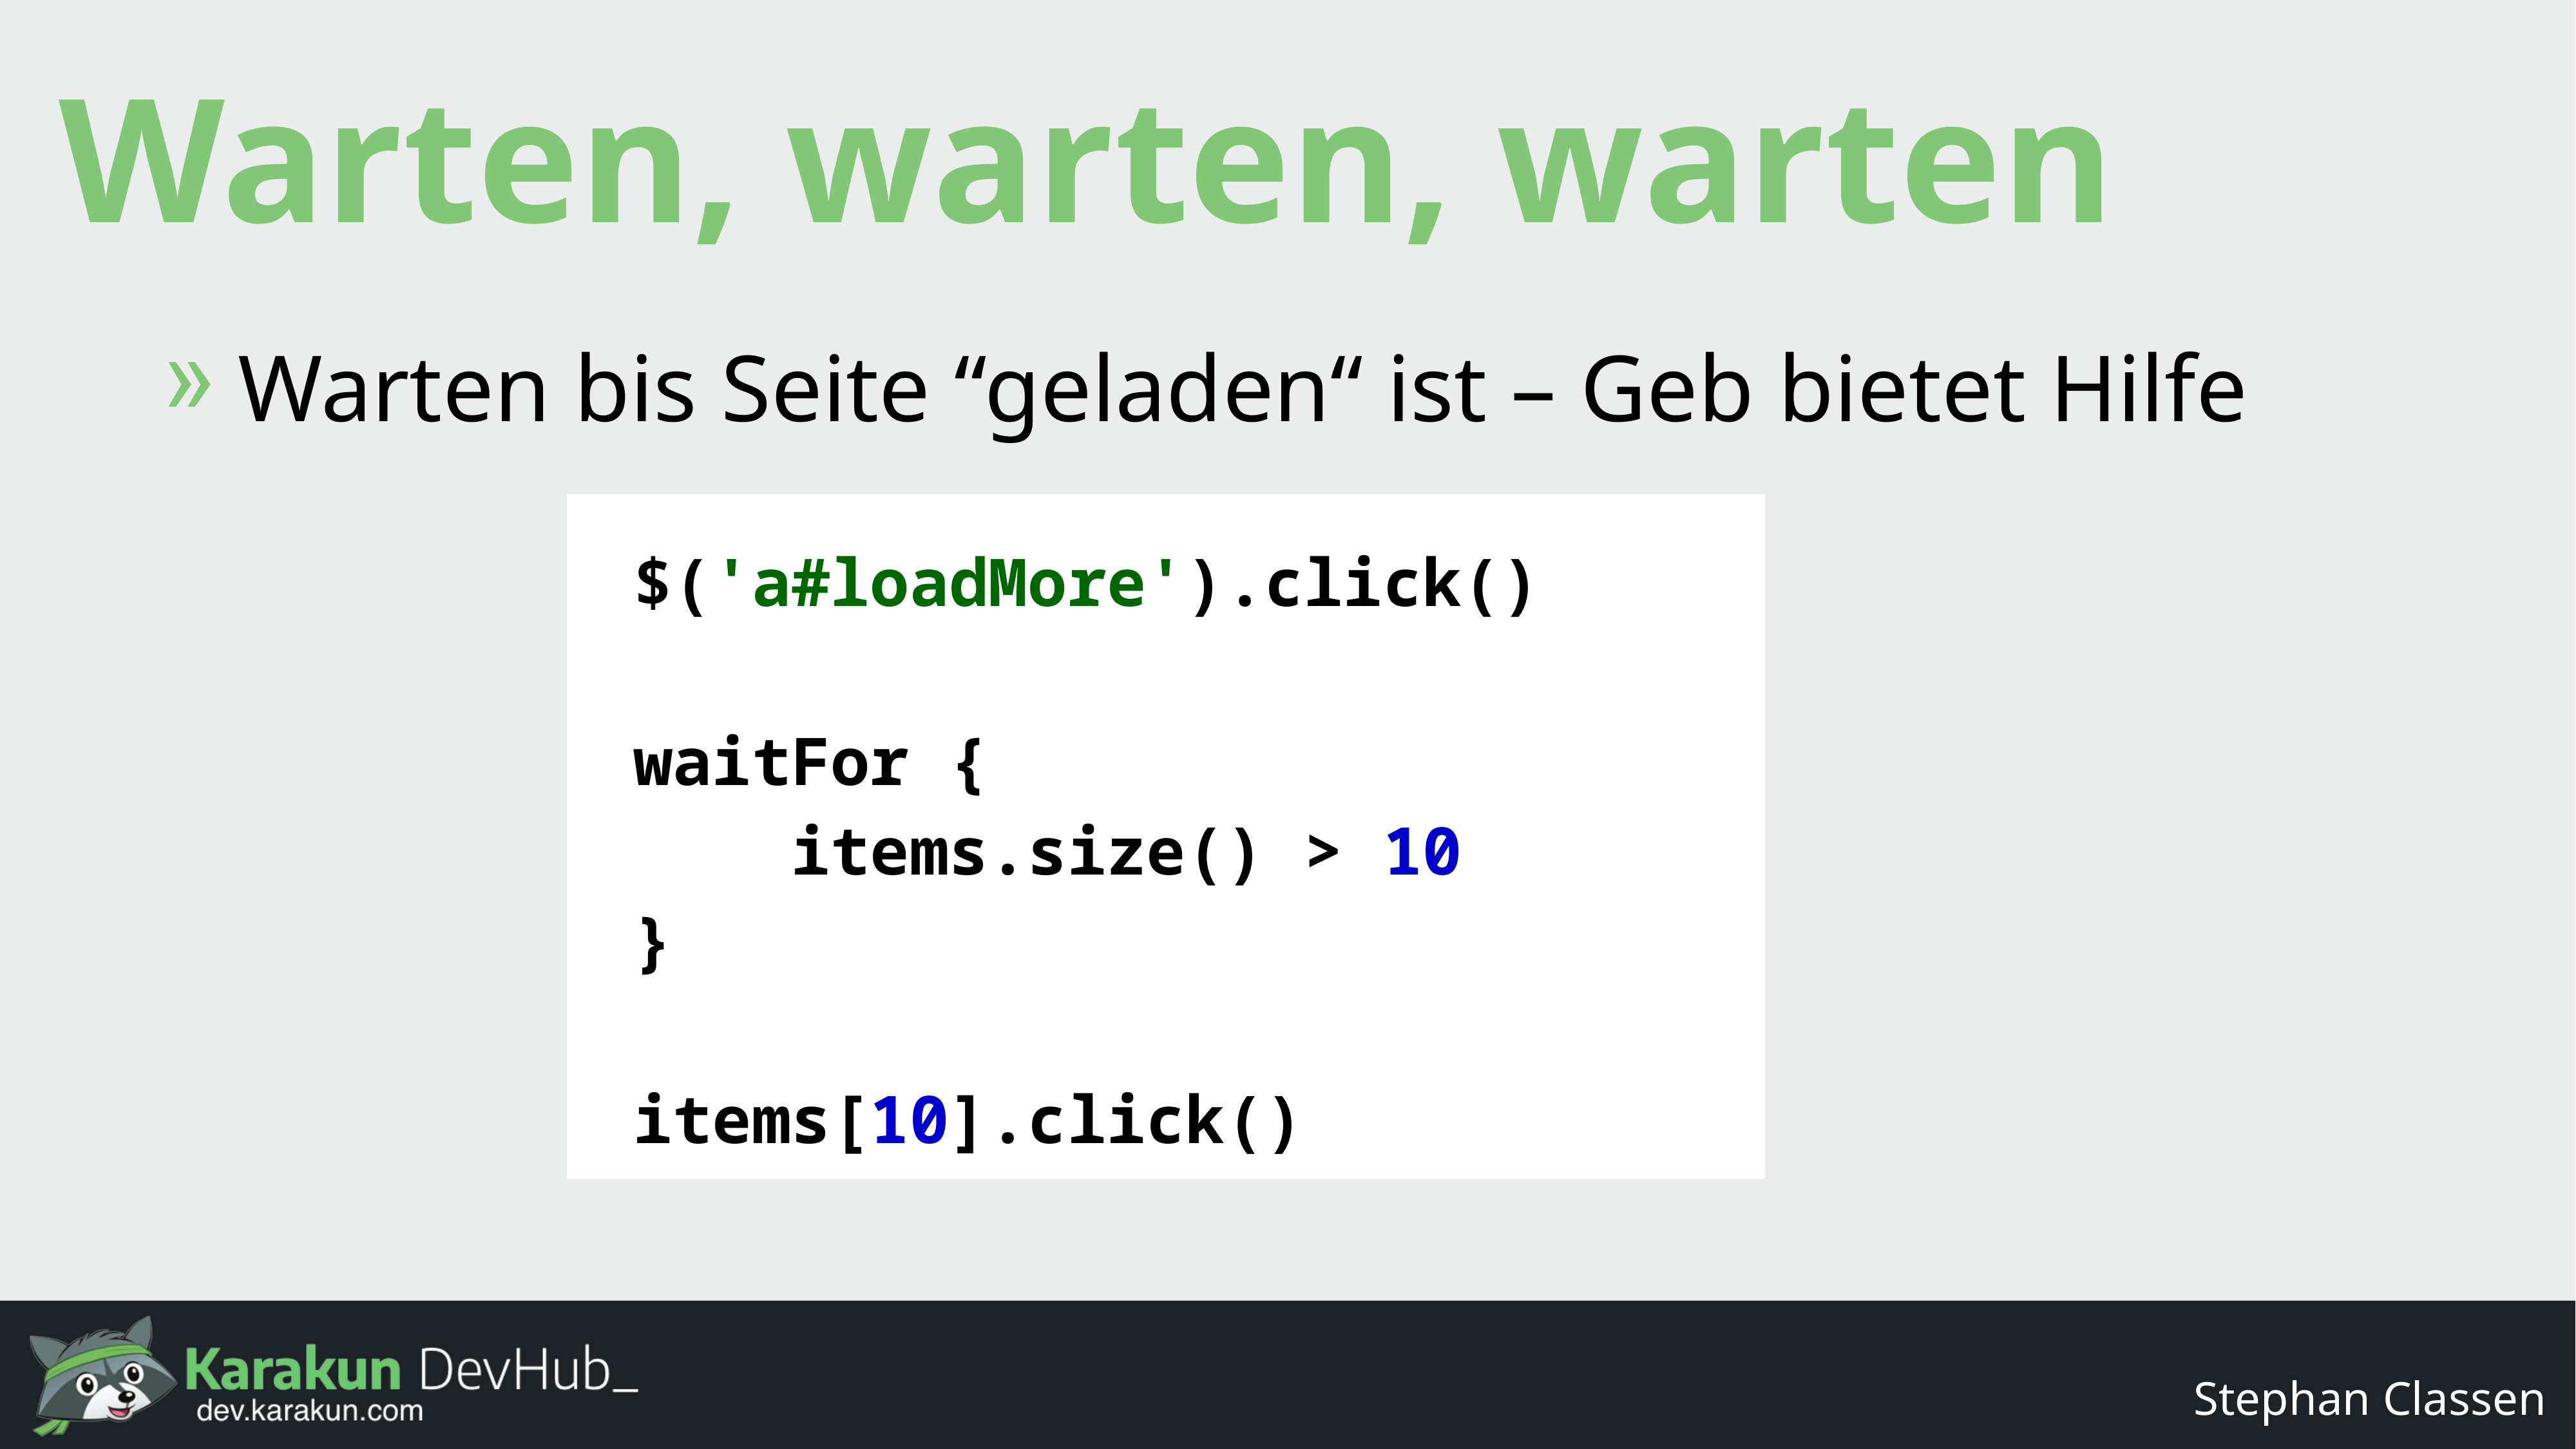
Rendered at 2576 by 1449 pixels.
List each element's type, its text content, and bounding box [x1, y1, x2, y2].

text_box Warten, warten, warten [49, 34, 2523, 259]
text_box Stephan Classen [1795, 1361, 2557, 1434]
text_box [0, 1300, 2575, 1449]
text_box $('a#loadMore').click() waitFor { items.size() > 10 } items[10].click() [624, 531, 1666, 1240]
text_box Warten bis Seite “geladen“ ist – Geb bietet Hilfe [152, 319, 2496, 1233]
picture [30, 1316, 647, 1437]
